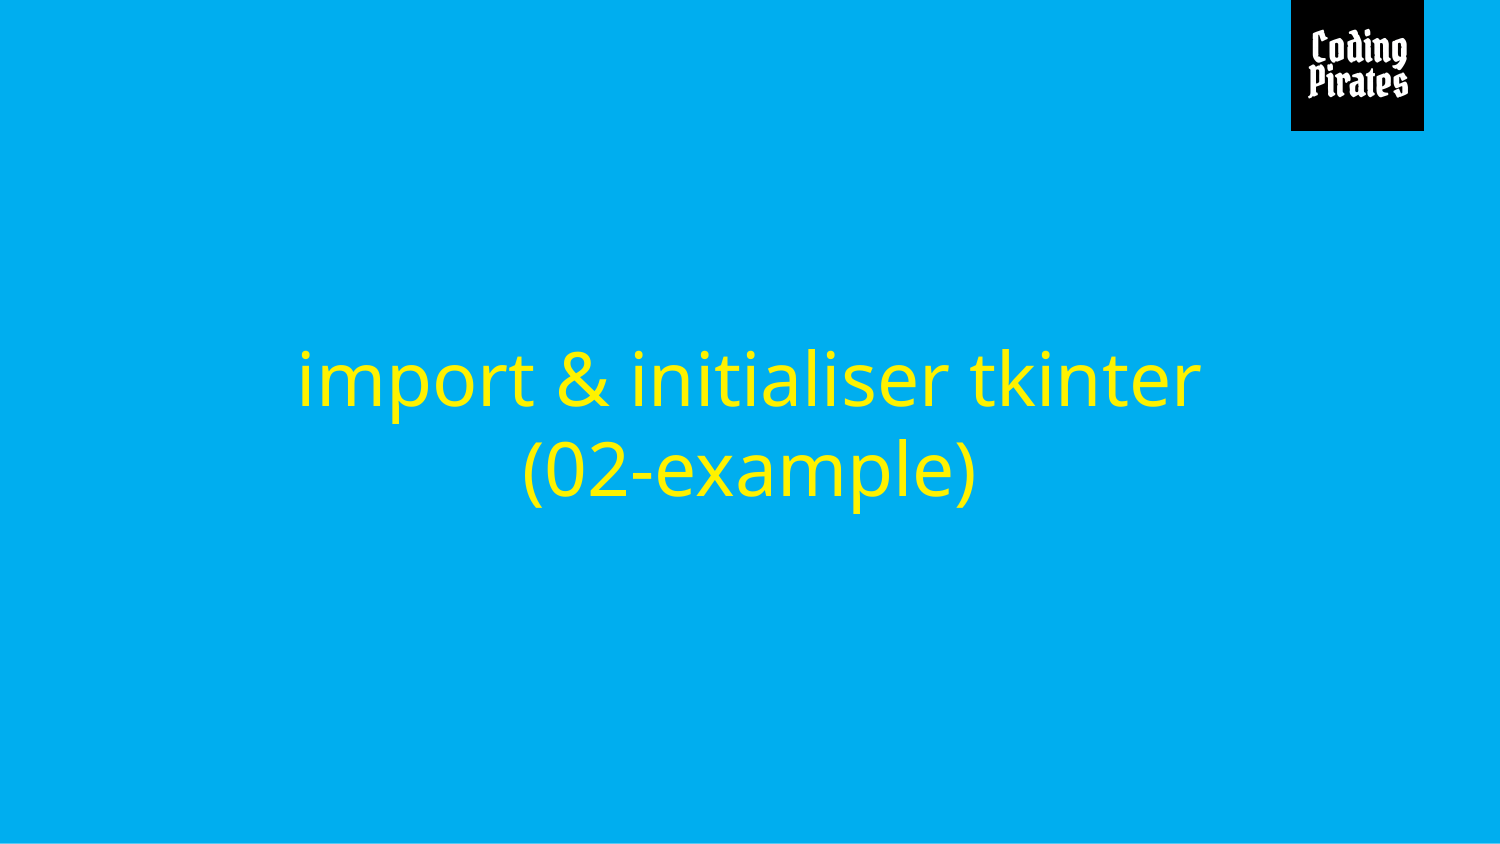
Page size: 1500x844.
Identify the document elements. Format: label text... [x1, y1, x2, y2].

picture [1292, 0, 1423, 130]
title import & initialiser tkinter (02-example) [51, 352, 1449, 491]
